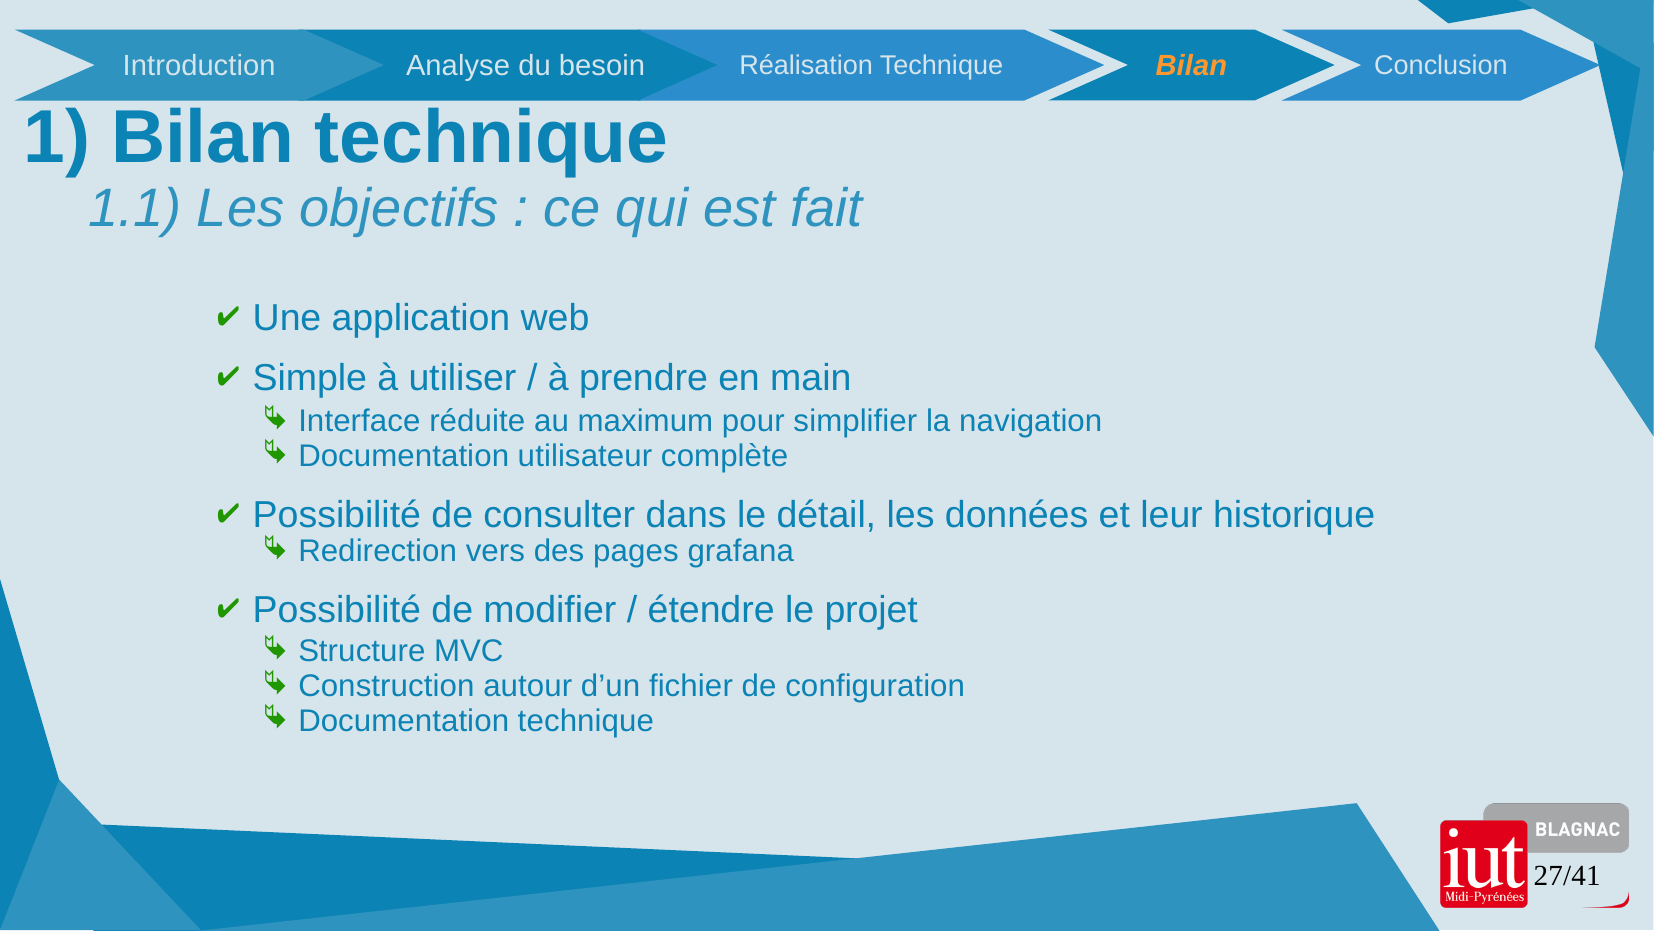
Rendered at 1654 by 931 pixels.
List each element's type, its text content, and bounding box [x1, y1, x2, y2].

text_box Réalisation Technique [637, 29, 1105, 101]
text_box Une application web Simple à utiliser / à prendre en main Possibilité de consulter dans le détail, les données et leur historique Possibilité de modifier / étendre le projet [202, 289, 1452, 786]
text_box Analyse du besoin [305, 29, 715, 101]
text_box Introduction [14, 29, 384, 101]
text_box Bilan [1048, 29, 1335, 101]
picture [1440, 803, 1629, 908]
text_box Conclusion [1281, 29, 1601, 101]
title 1.1) Les objectifs : ce qui est fait [88, 177, 1388, 238]
title 1) Bilan technique [23, 94, 1512, 179]
text_box Structure MVC Construction autour d’un fichier de configuration Documentation technique [248, 626, 982, 746]
text_box Redirection vers des pages grafana [248, 525, 810, 576]
text_box Interface réduite au maximum pour simplifier la navigation Documentation utilisateur complète [248, 395, 1119, 480]
